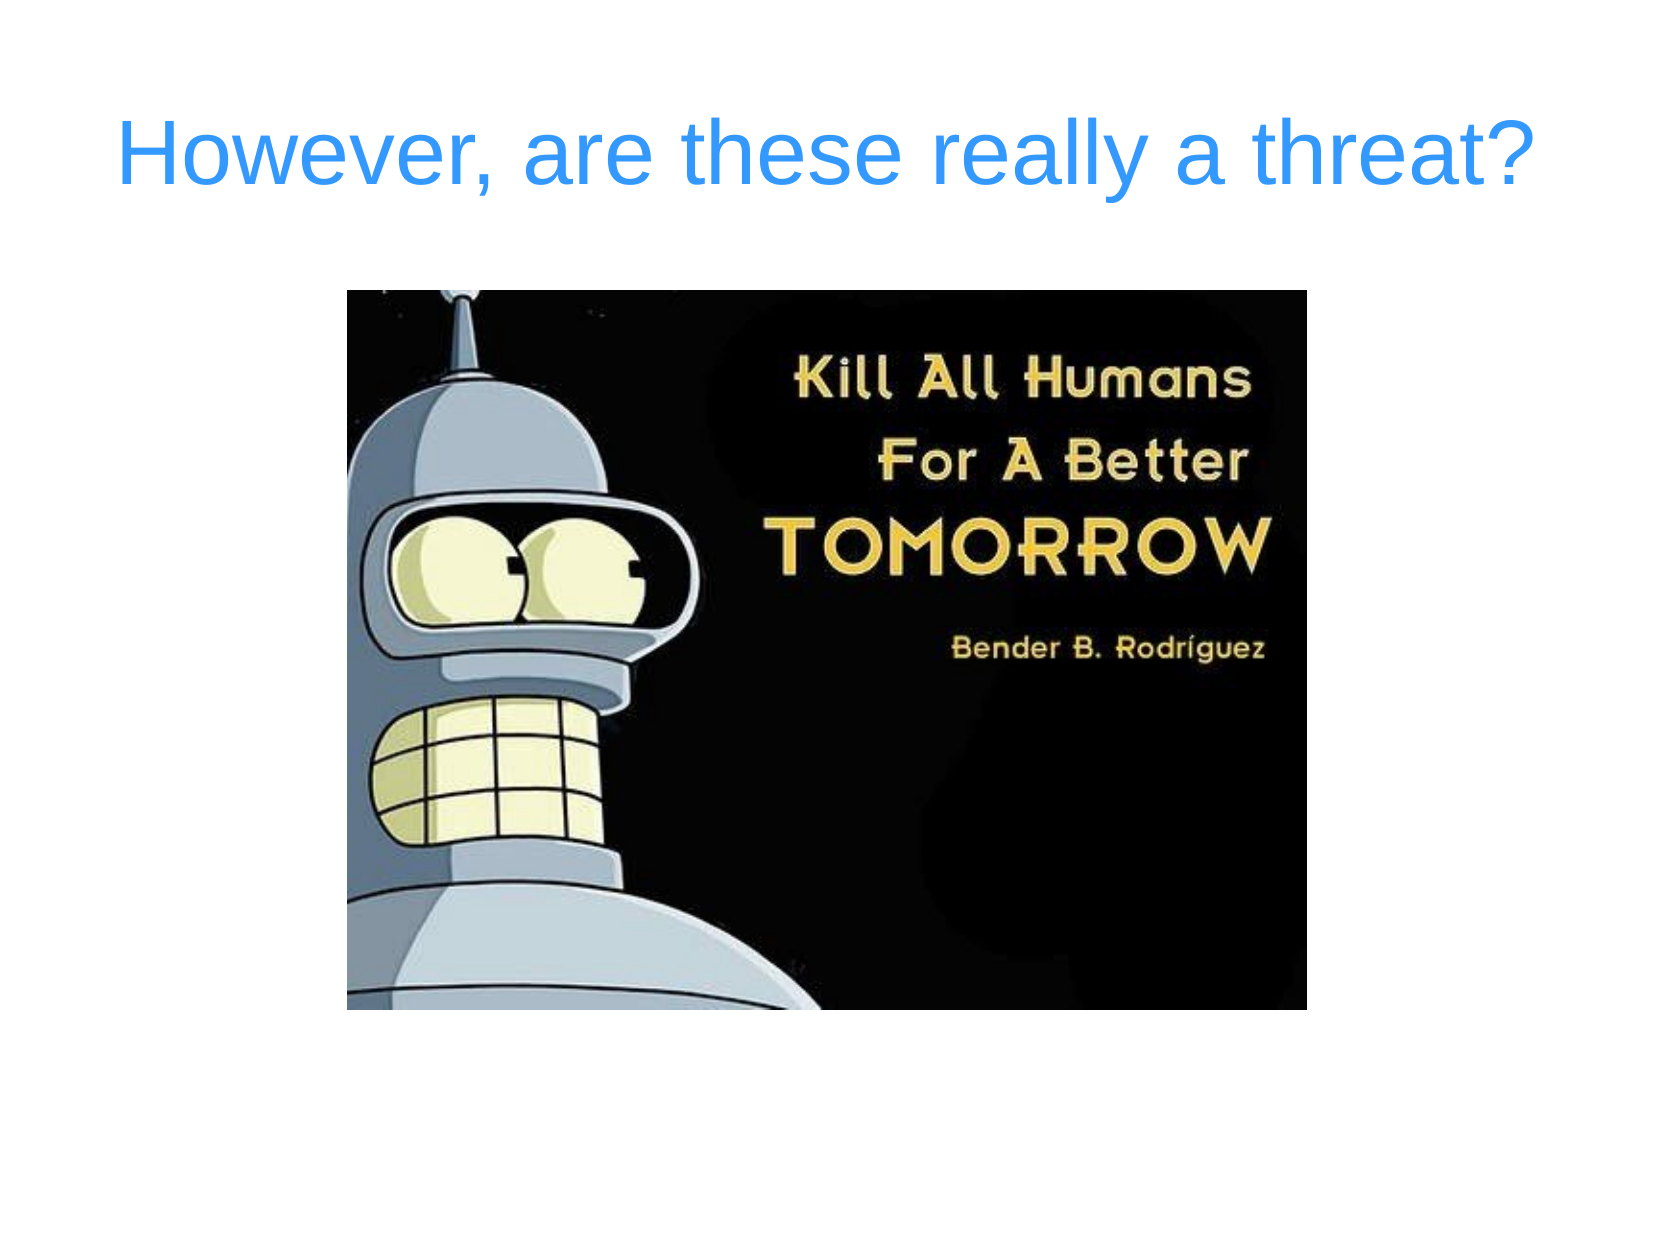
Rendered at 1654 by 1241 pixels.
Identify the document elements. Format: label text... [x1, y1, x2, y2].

title However, are these really a threat? [82, 49, 1571, 257]
picture [347, 290, 1307, 1010]
